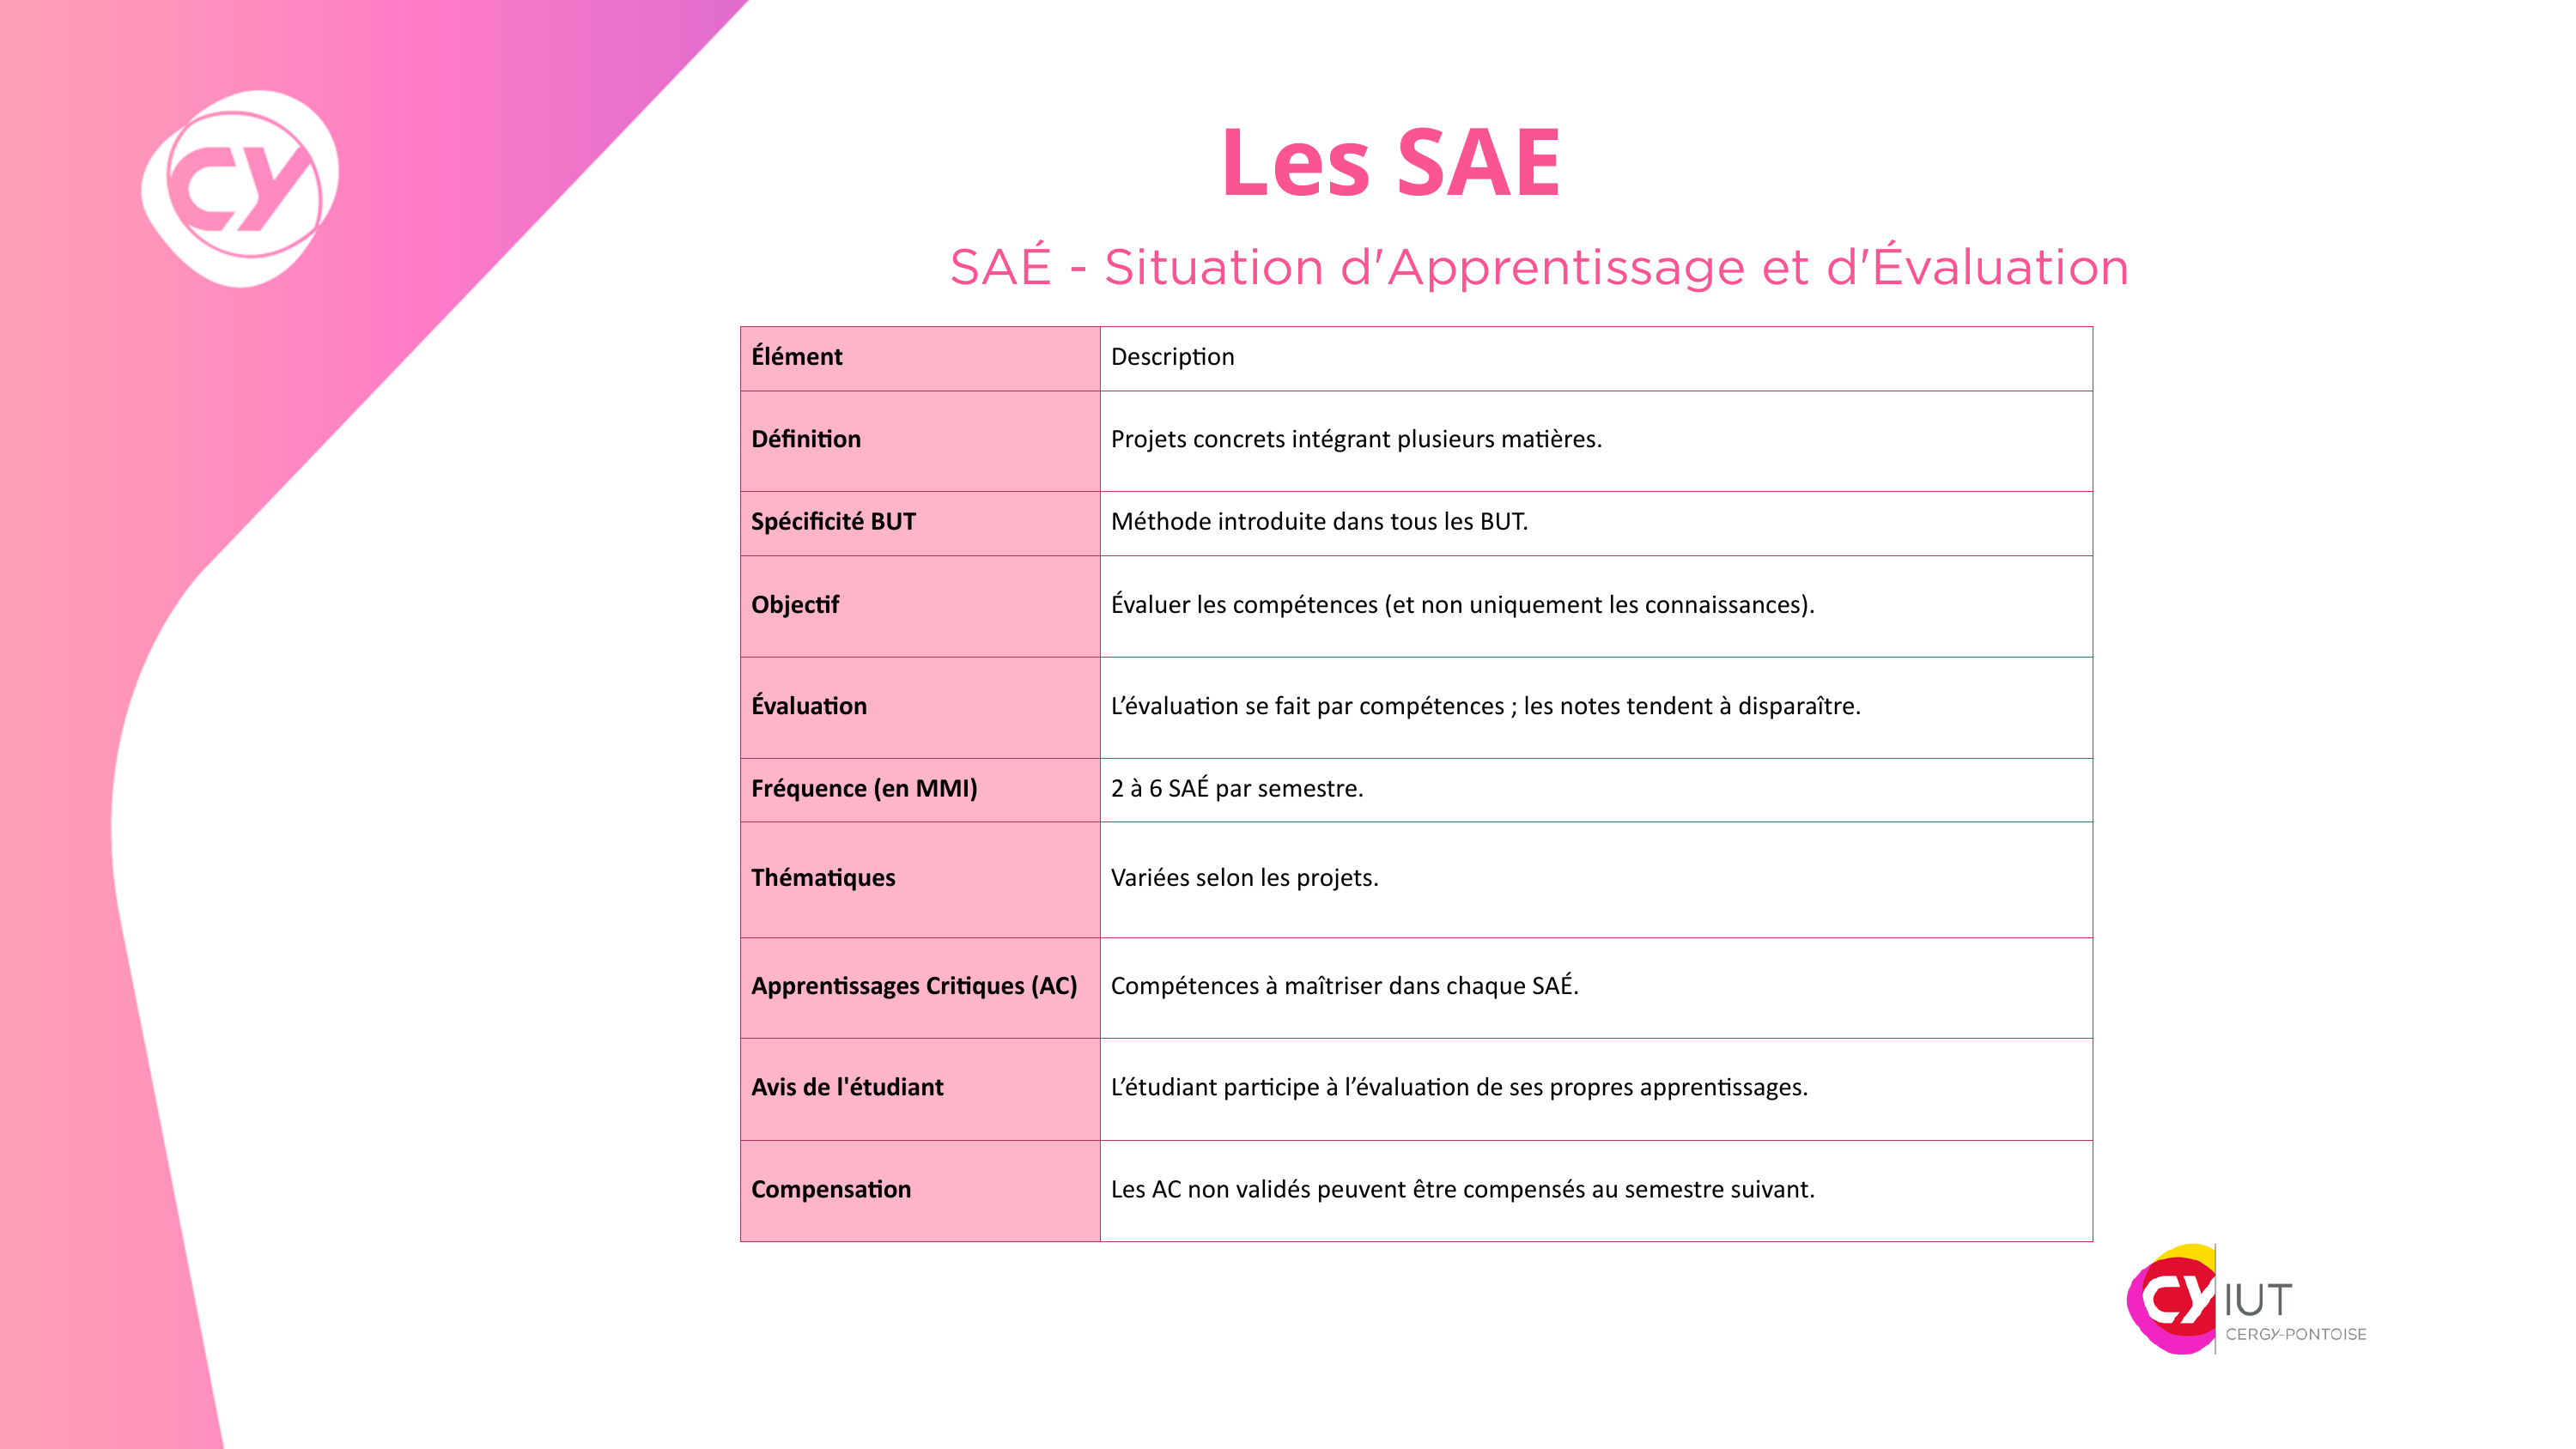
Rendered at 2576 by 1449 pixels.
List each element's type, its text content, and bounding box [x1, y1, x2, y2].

table_header Élément [741, 327, 1100, 391]
text_box SAÉ - Situation d'Apprentissage et d'Évaluation [579, 224, 2501, 295]
table_header Description [1101, 327, 2093, 391]
table_cell Évaluation [741, 658, 1100, 758]
text_box Les SAE [1180, 83, 1601, 214]
table_cell Évaluer les compétences (et non uniquement les connaissances). [1101, 556, 2093, 657]
table_cell Avis de l'étudiant [741, 1039, 1100, 1140]
table_cell Fréquence (en MMI) [741, 759, 1100, 822]
table_cell Méthode introduite dans tous les BUT. [1101, 492, 2093, 555]
table_cell Les AC non validés peuvent être compensés au semestre suivant. [1101, 1141, 2093, 1241]
table_cell Compétences à maîtriser dans chaque SAÉ. [1101, 938, 2093, 1038]
table_cell Projets concrets intégrant plusieurs matières. [1101, 391, 2093, 491]
table_cell L’évaluation se fait par compétences ; les notes tendent à disparaître. [1101, 658, 2093, 758]
table_cell Thématiques [741, 822, 1100, 937]
table_cell Compensation [741, 1141, 1100, 1241]
table_cell Apprentissages Critiques (AC) [741, 938, 1100, 1038]
table_cell Objectif [741, 556, 1100, 657]
text_box [0, 0, 2576, 1449]
table_cell Spécificité BUT [741, 492, 1100, 555]
table_cell Variées selon les projets. [1101, 822, 2093, 937]
table_cell Définition [741, 391, 1100, 491]
table_cell L’étudiant participe à l’évaluation de ses propres apprentissages. [1101, 1039, 2093, 1140]
table_cell 2 à 6 SAÉ par semestre. [1101, 759, 2093, 822]
